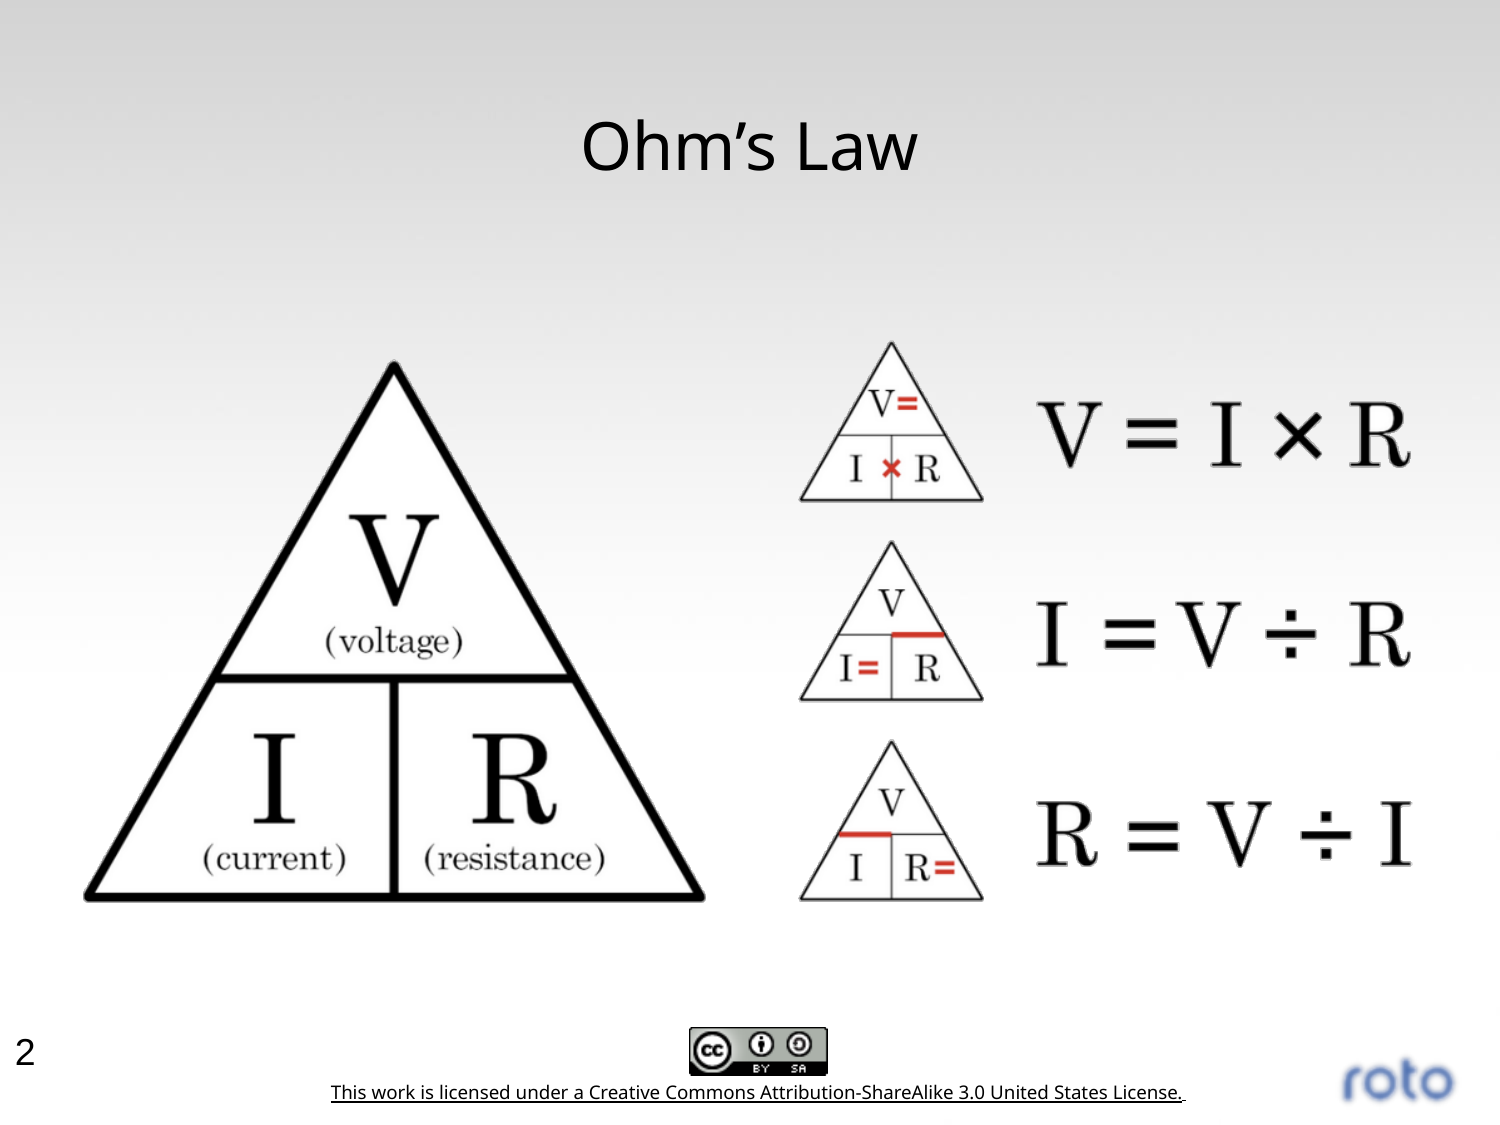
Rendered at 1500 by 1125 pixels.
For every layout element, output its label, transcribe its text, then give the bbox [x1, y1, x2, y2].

title Ohm’s Law [112, 49, 1388, 238]
picture [0, 0, 1500, 1125]
